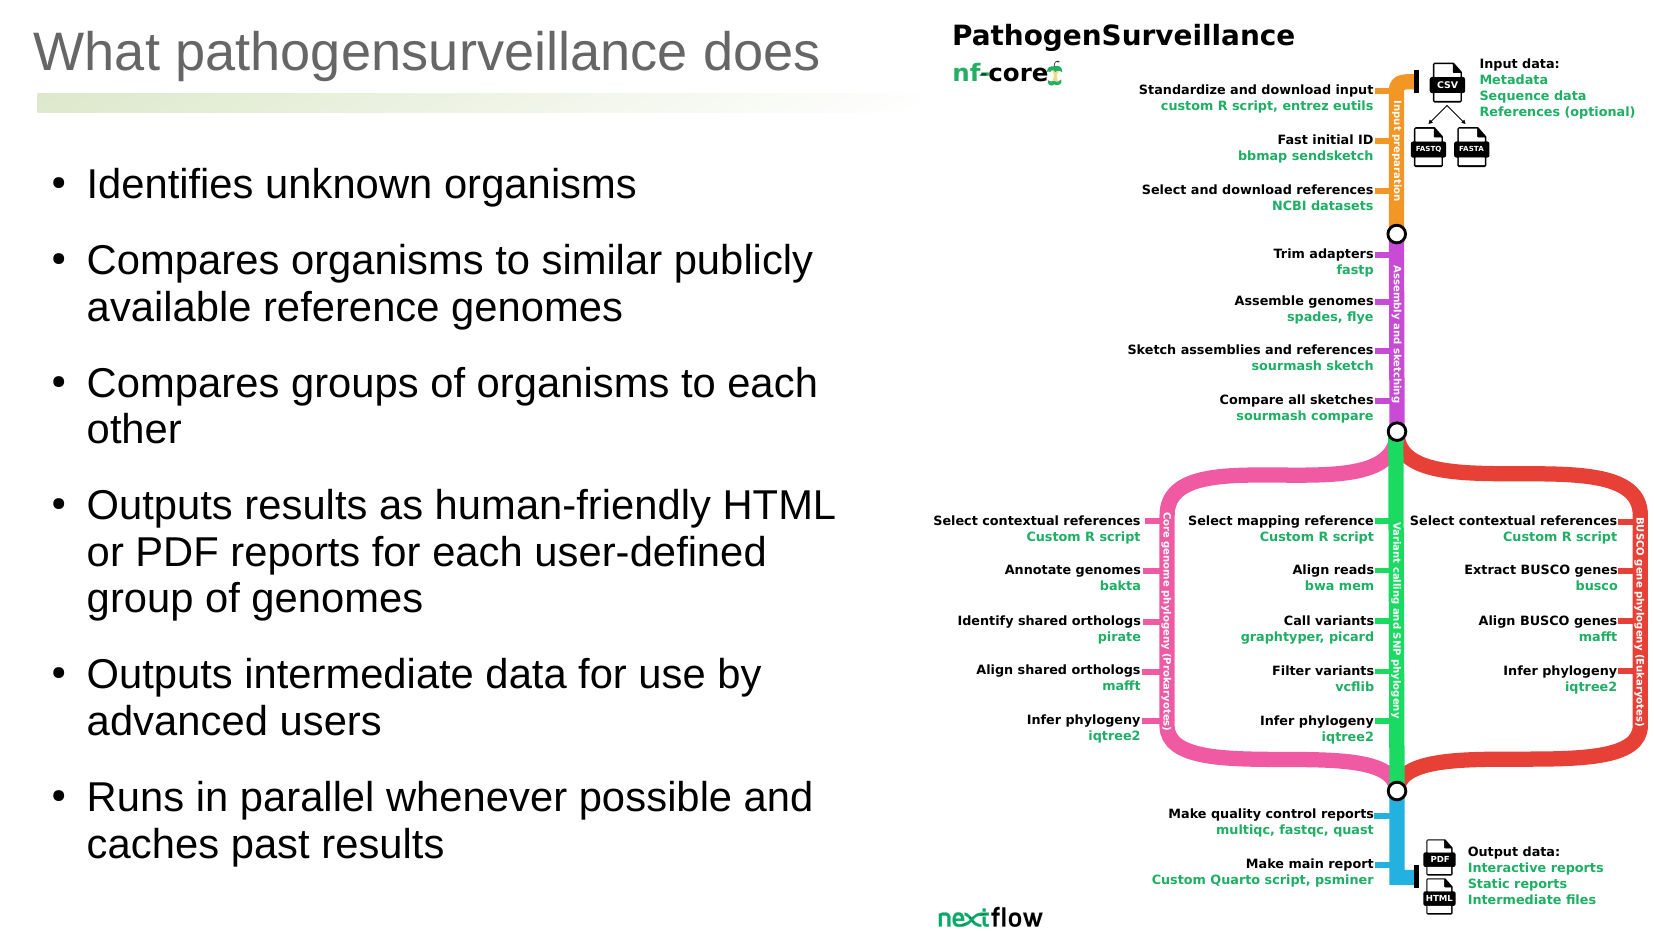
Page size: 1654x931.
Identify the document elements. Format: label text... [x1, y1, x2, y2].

text_box [37, 93, 919, 113]
picture [930, 0, 1651, 931]
text_box Identifies unknown organisms Compares organisms to similar publicly available reference genomes Compares groups of organisms to each other Outputs results as human-friendly HTML or PDF reports for each user-defined group of genomes Outputs intermediate data for use by advanced users Runs in parallel whenever possible and caches past results [36, 77, 881, 875]
text_box What pathogensurveillance does [18, 14, 930, 151]
